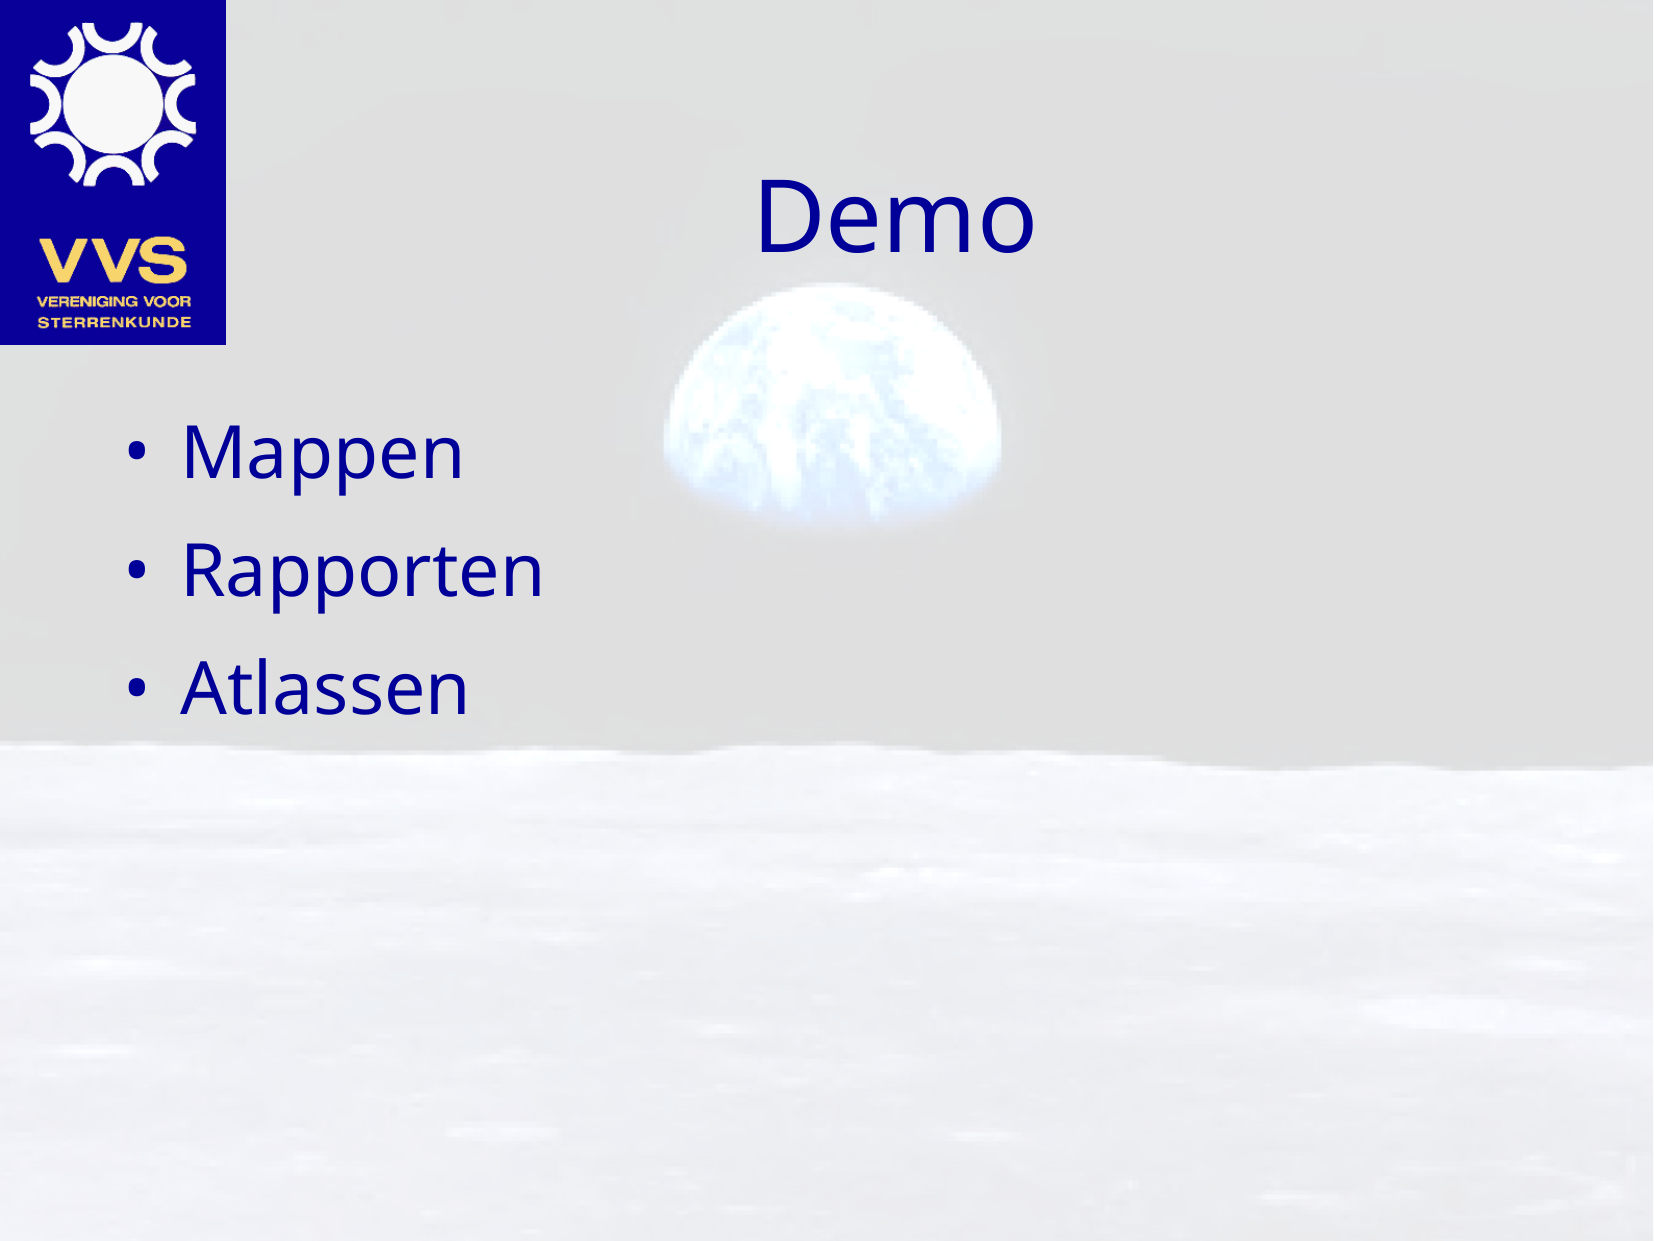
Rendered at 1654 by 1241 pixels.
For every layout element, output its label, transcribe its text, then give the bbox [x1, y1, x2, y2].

title Demo [261, 83, 1529, 344]
picture [0, 0, 226, 345]
list Mappen Rapporten Atlassen [123, 399, 1529, 1120]
